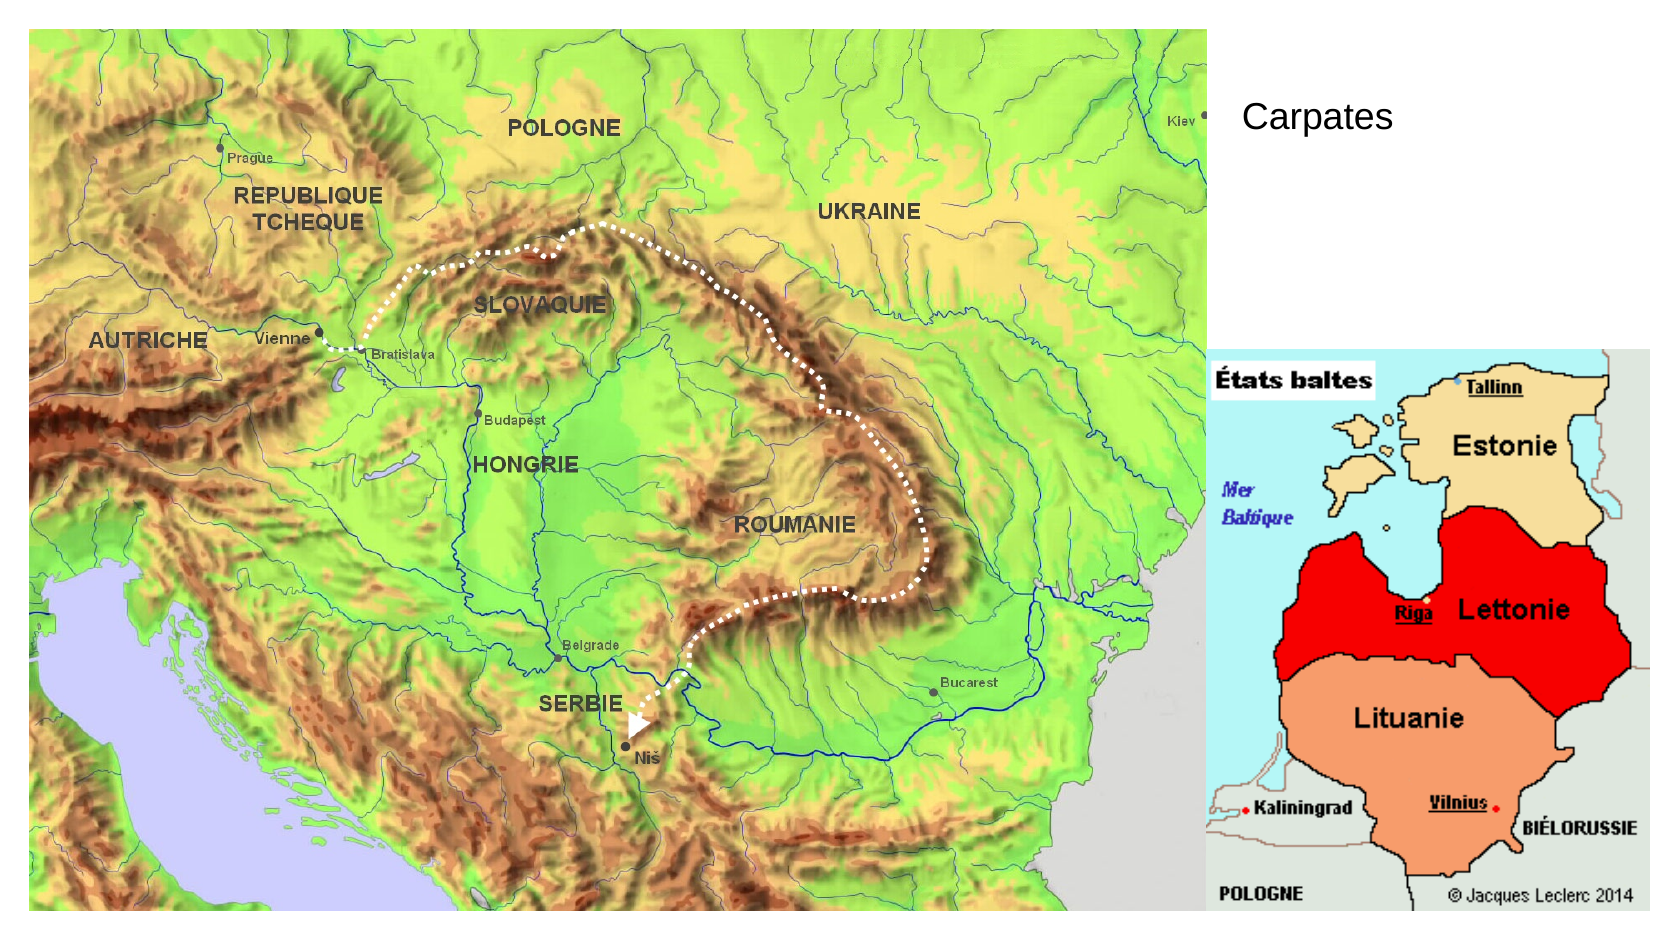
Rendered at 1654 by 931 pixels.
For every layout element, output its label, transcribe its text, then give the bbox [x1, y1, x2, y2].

picture [29, 29, 1650, 911]
text_box Carpates [1206, 88, 1502, 146]
